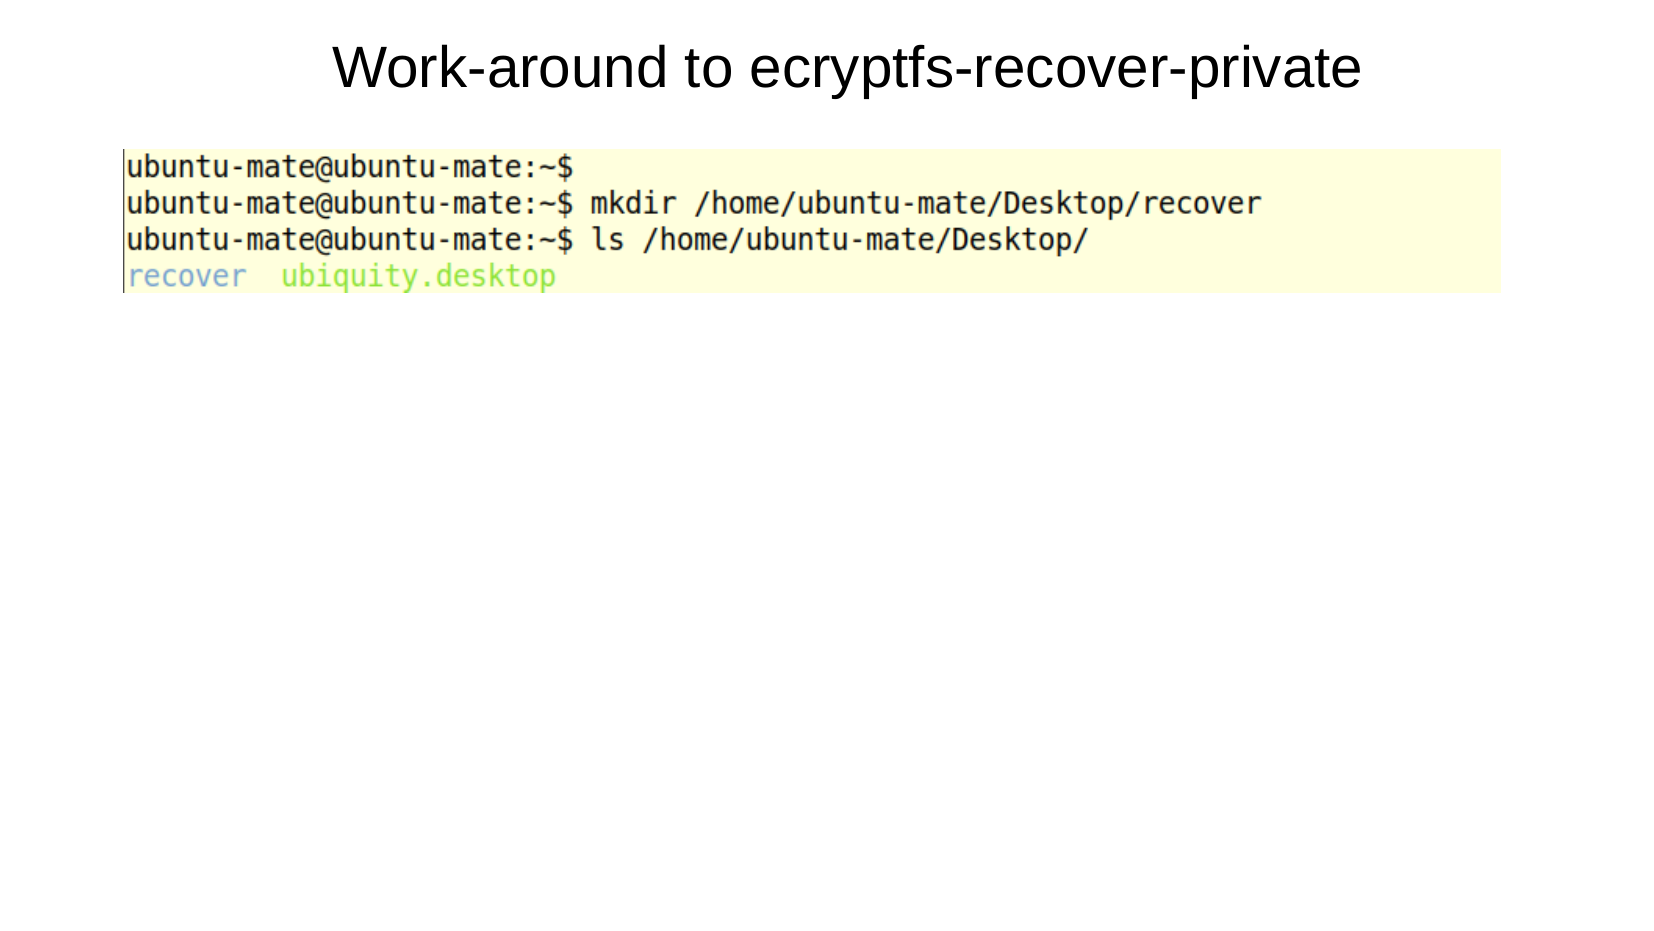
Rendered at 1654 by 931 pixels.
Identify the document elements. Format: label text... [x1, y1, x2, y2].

picture [123, 149, 1501, 293]
title Work-around to ecryptfs-recover-private [35, 21, 1626, 115]
